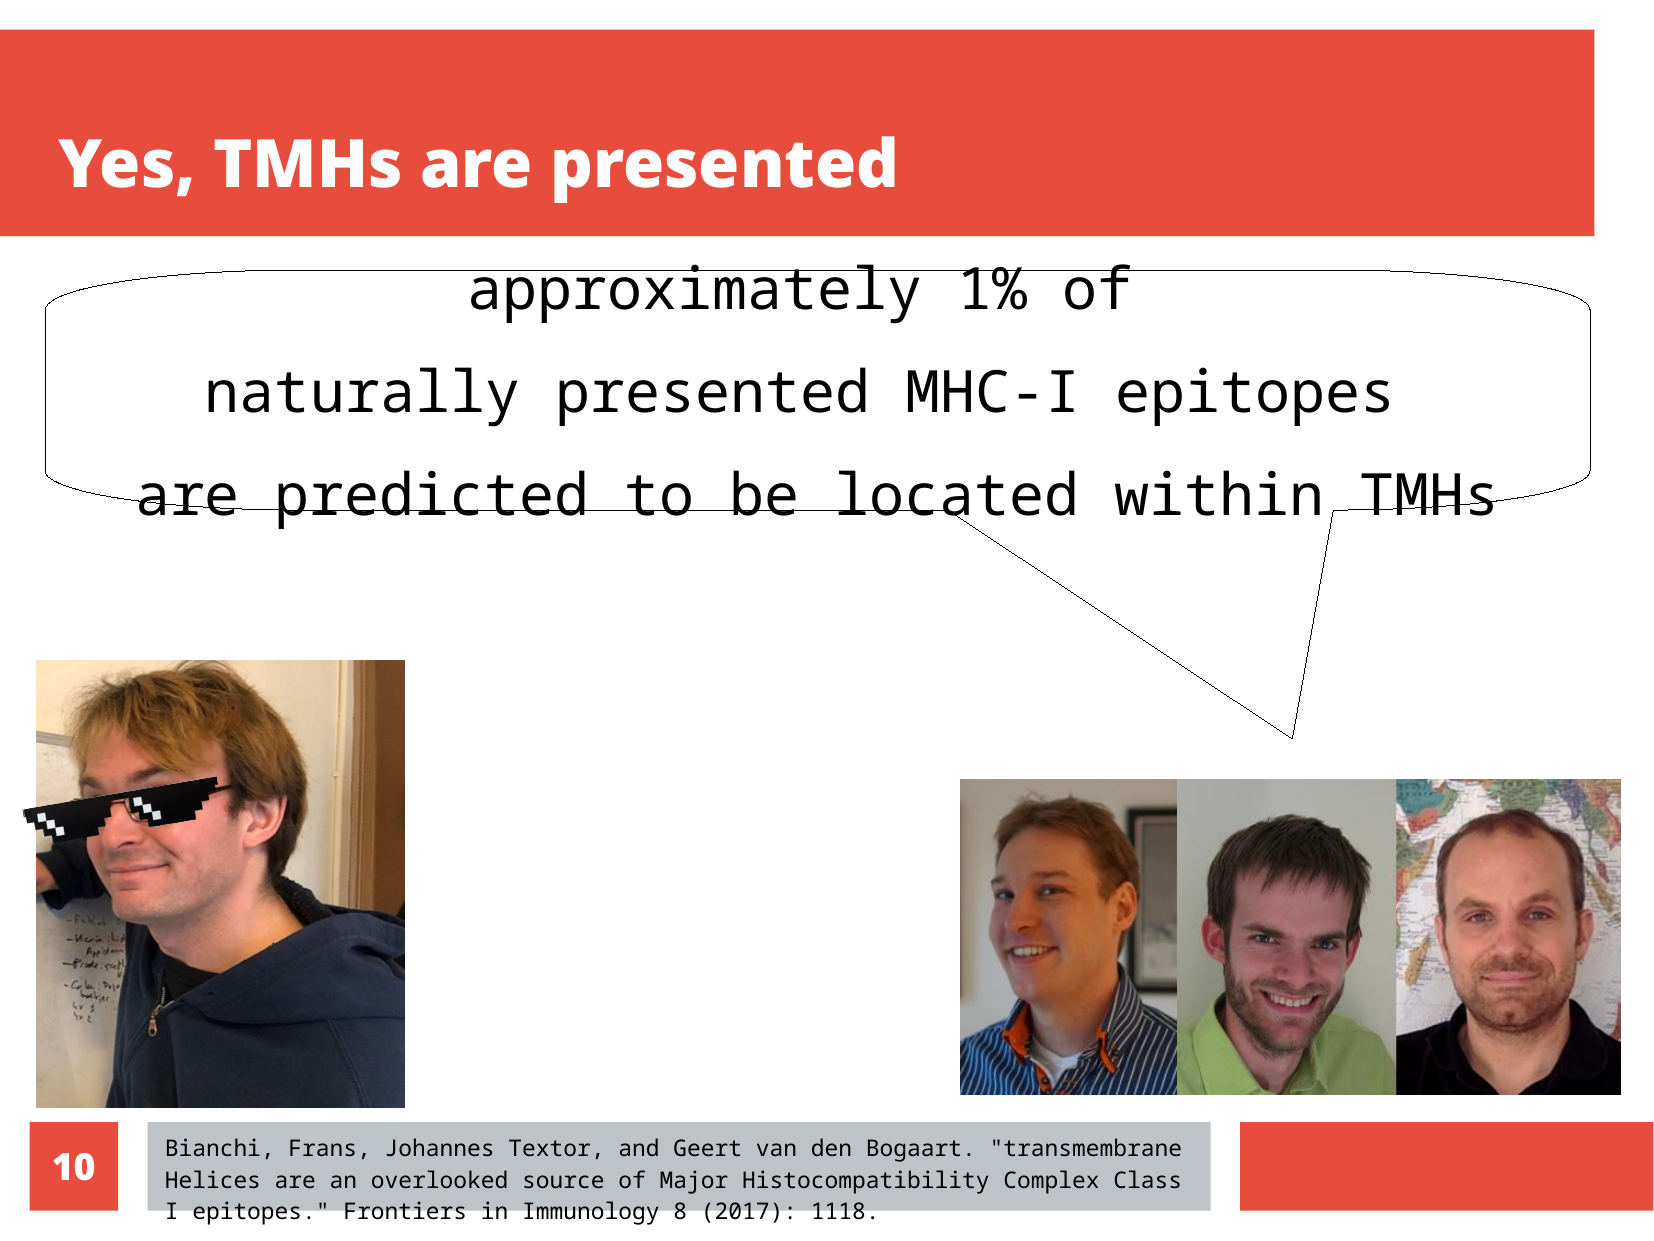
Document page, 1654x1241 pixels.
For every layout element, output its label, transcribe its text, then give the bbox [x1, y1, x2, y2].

picture [22, 660, 406, 1108]
text_box Bianchi, Frans, Johannes Textor, and Geert van den Bogaart. "transmembrane Helices are an overlooked source of Major Histocompatibility Complex Class I epitopes." Frontiers in Immunology 8 (2017): 1118. [150, 1125, 1201, 1209]
title Yes, TMHs are presented [59, 59, 1595, 207]
picture [960, 779, 1621, 1096]
text_box approximately 1% of naturally presented MHC-I epitopes are predicted to be located within TMHs [45, 270, 1591, 739]
